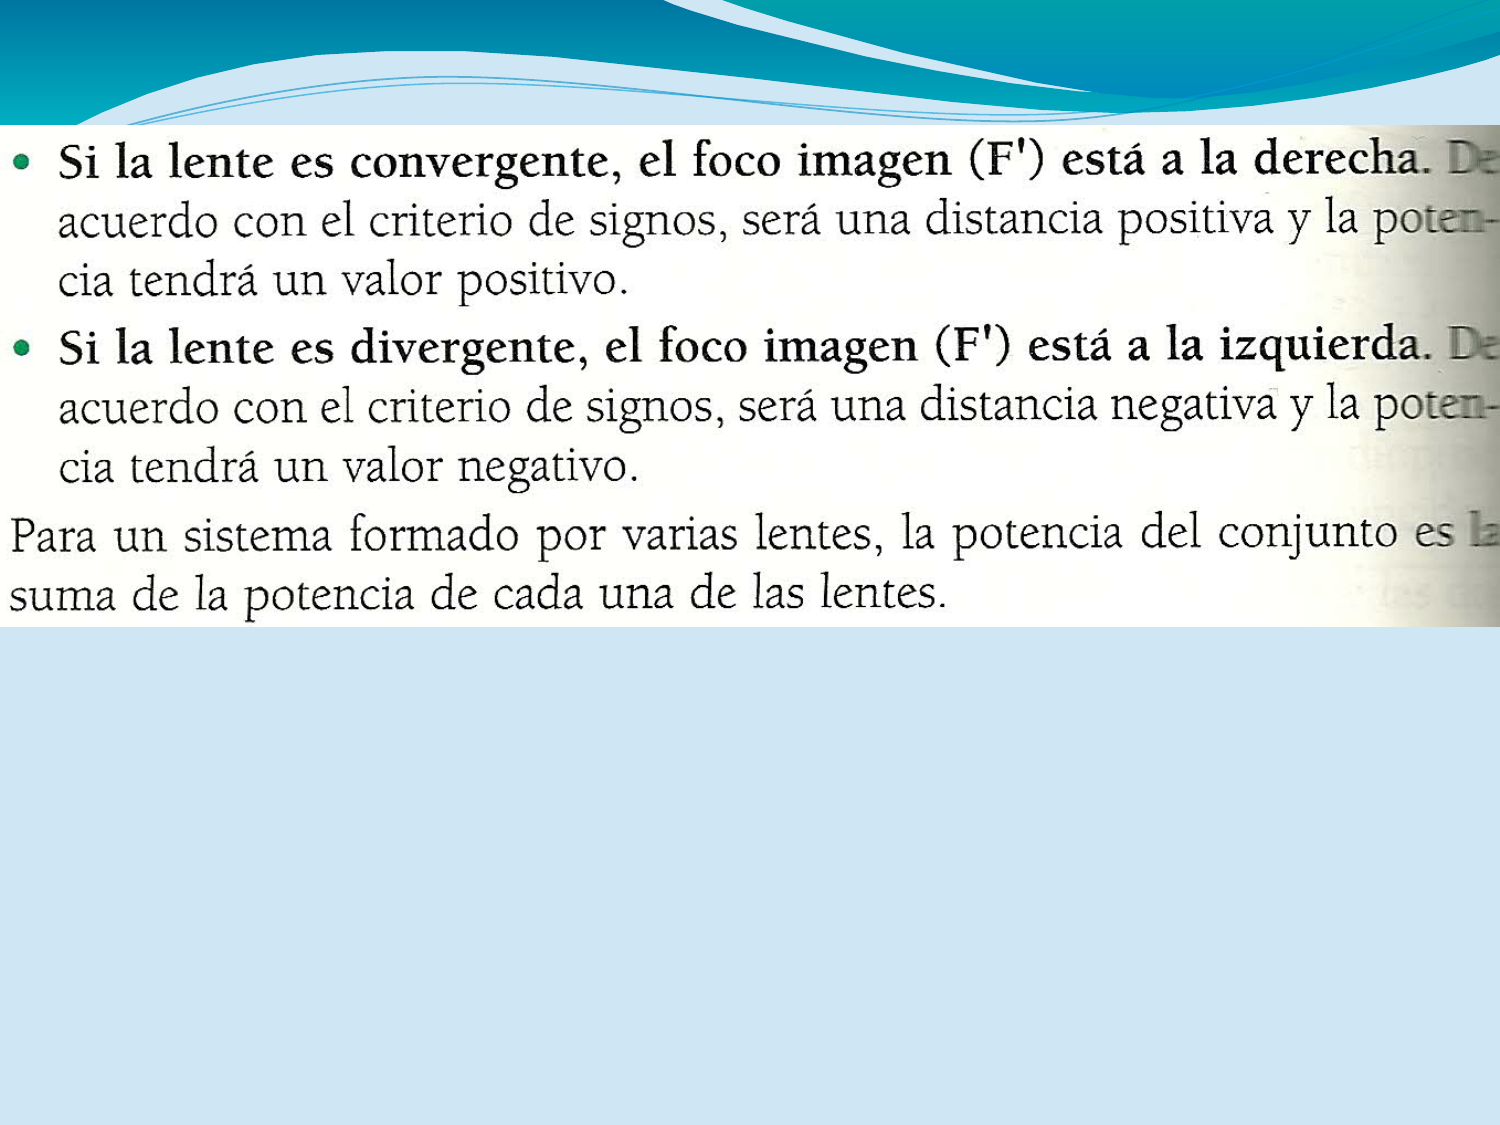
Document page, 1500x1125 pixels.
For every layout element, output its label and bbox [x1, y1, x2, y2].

picture [0, 125, 1500, 627]
